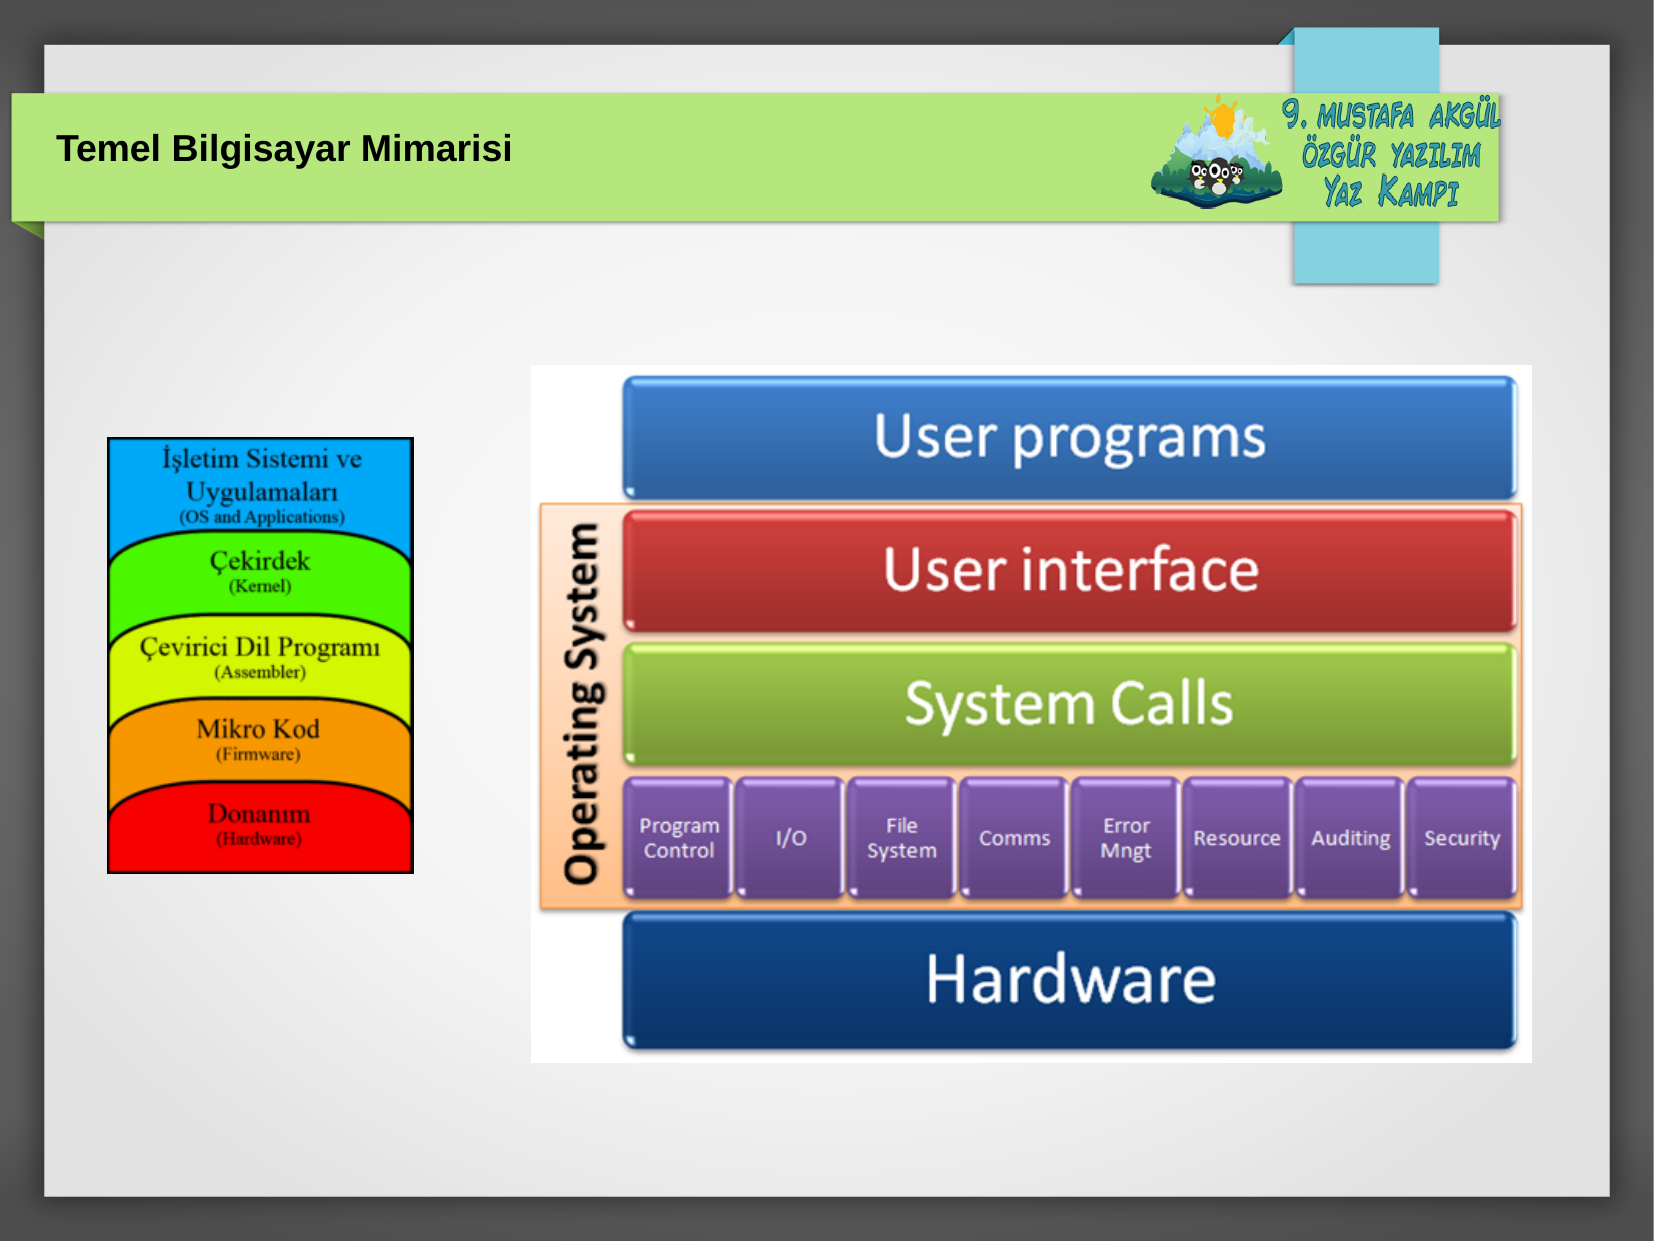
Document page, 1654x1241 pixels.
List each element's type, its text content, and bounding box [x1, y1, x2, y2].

text_box Temel Bilgisayar Mimarisi [41, 120, 1134, 220]
picture [0, 0, 1654, 1241]
